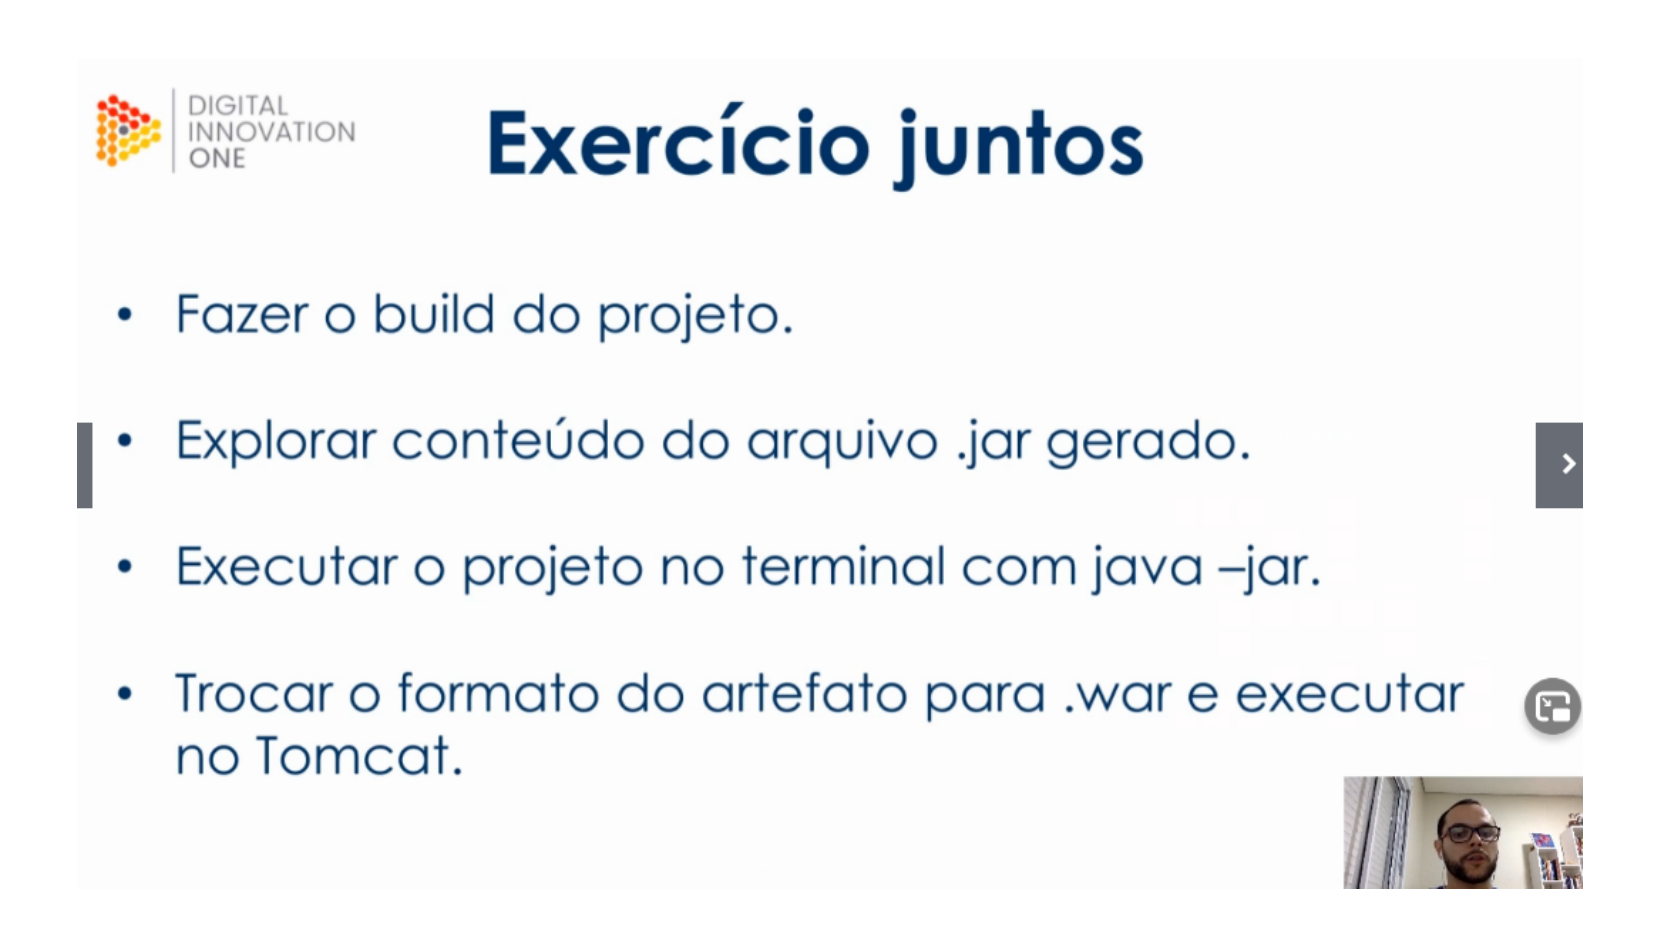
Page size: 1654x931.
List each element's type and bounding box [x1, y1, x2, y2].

picture [77, 58, 1583, 889]
